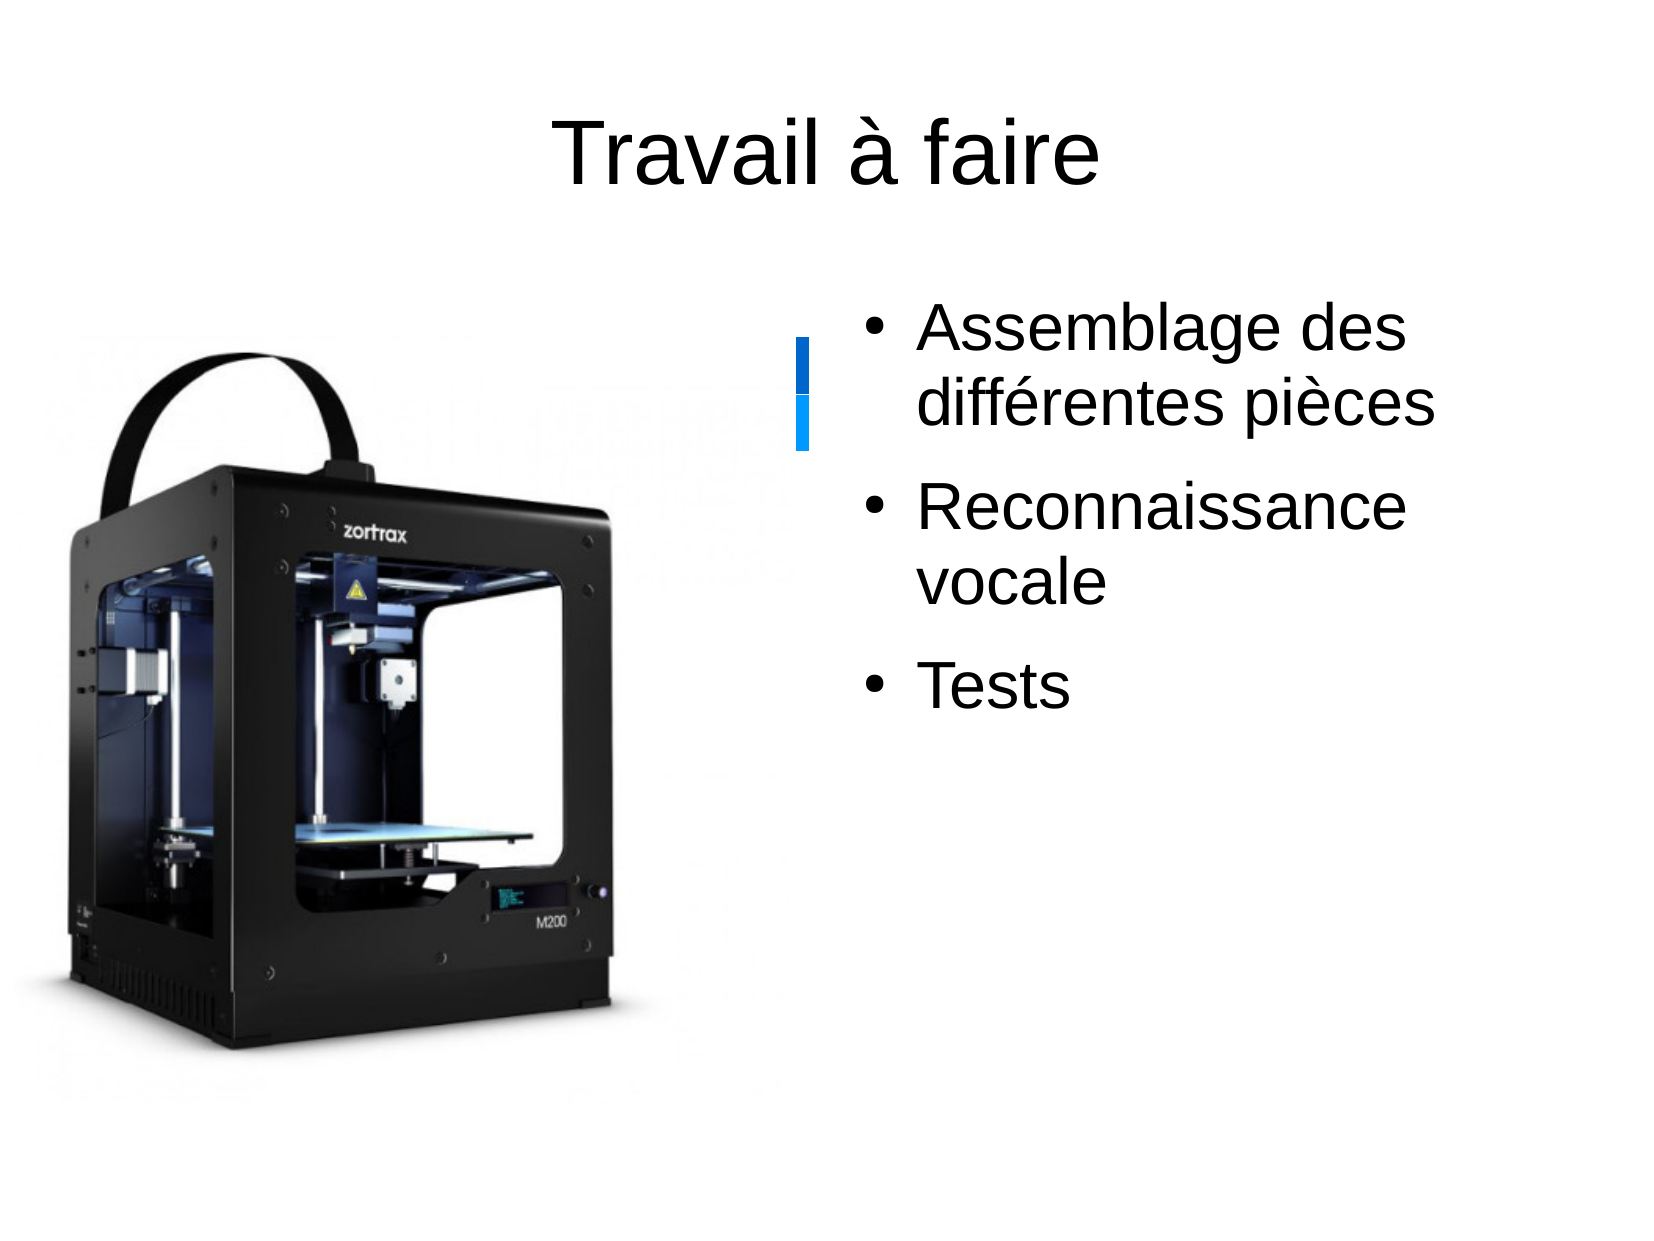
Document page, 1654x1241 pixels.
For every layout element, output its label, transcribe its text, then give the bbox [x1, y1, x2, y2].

picture [13, 328, 796, 1111]
table_cell [796, 395, 809, 451]
list Assemblage des différentes pièces Reconnaissance vocale Tests [845, 290, 1572, 1109]
table_header [796, 337, 809, 394]
title Travail à faire [82, 49, 1571, 257]
